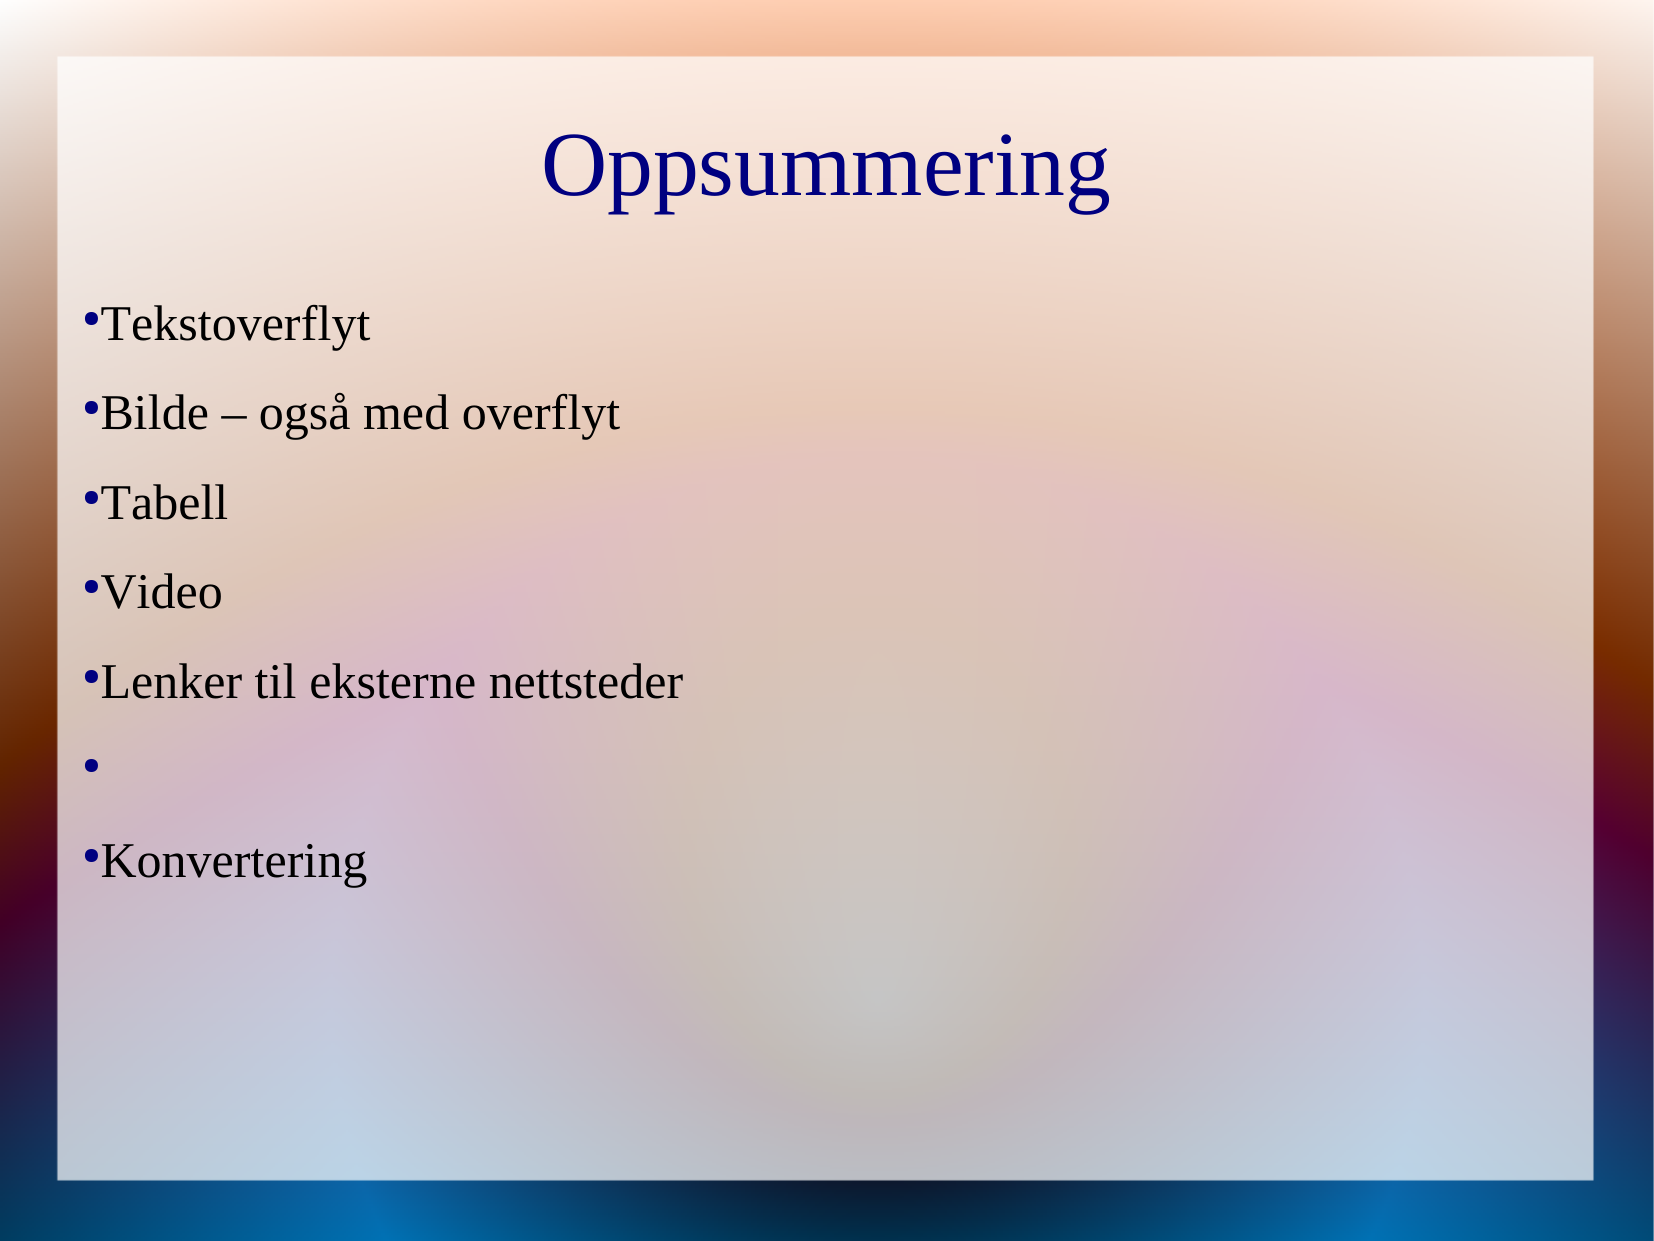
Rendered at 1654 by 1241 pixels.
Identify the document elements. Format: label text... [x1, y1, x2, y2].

title Oppsummering [82, 55, 1571, 263]
list Tekstoverflyt Bilde – også med overflyt Tabell Video Lenker til eksterne nettsteder Konvertering [82, 290, 1571, 1109]
